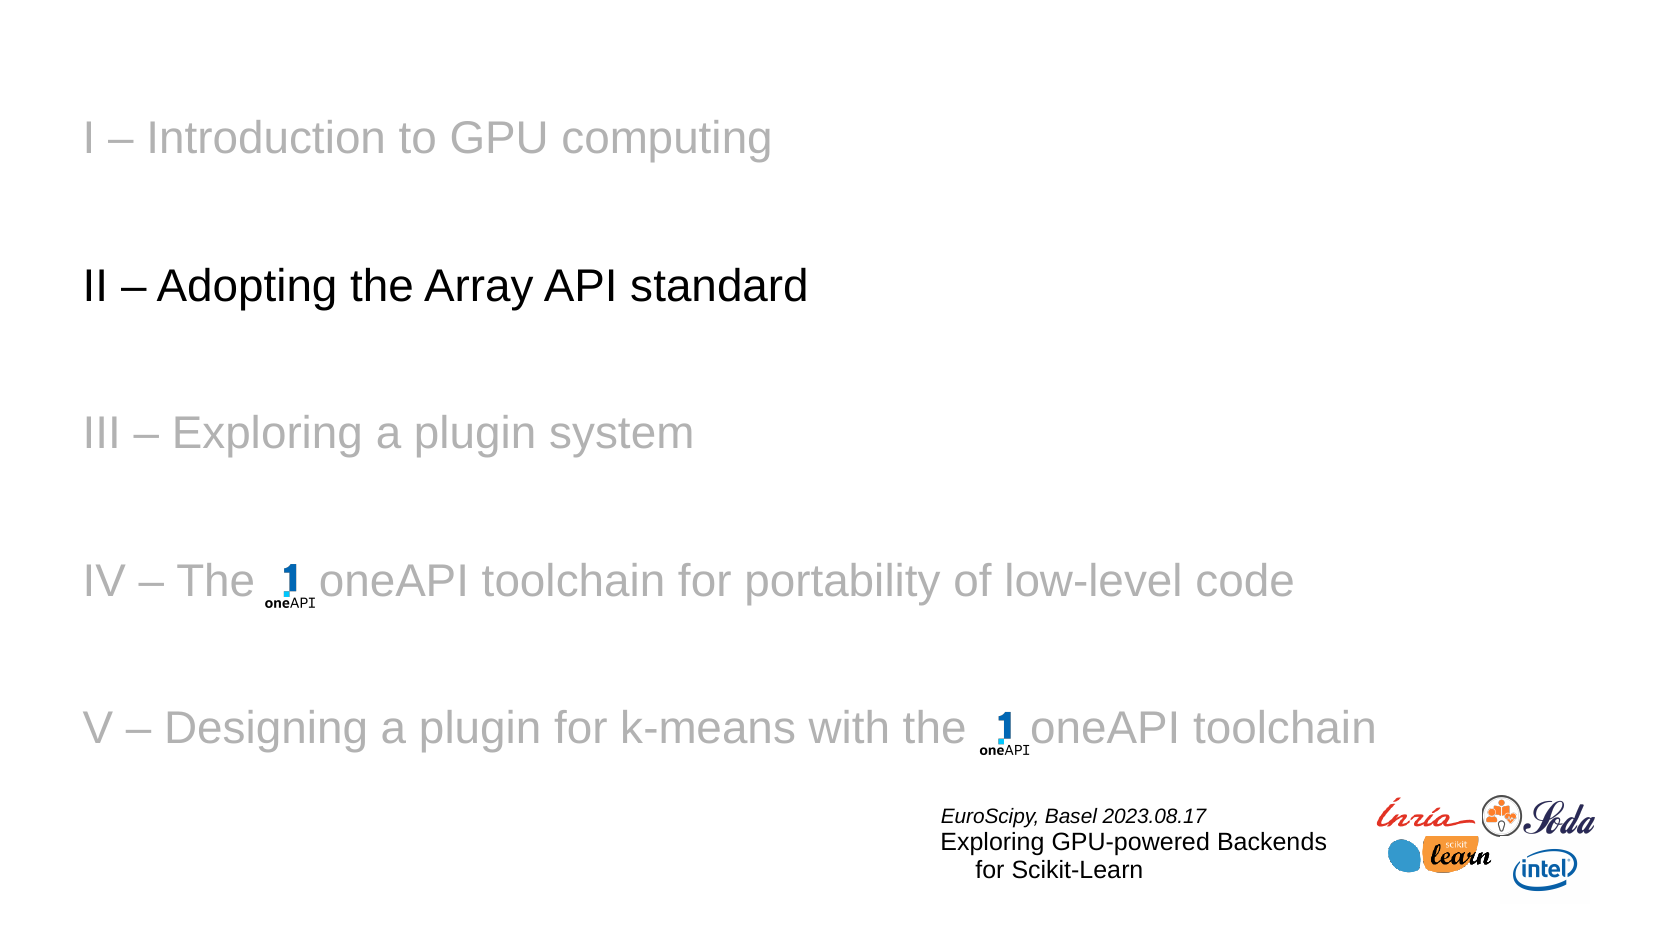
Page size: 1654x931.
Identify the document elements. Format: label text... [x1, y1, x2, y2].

picture [956, 706, 1053, 713]
list I – Introduction to GPU computing II – Adopting the Array API standard III – Exploring a plugin system IV – The oneAPI toolchain for portability of low-level code V – Designing a plugin for k-means with the oneAPI toolchain [82, 112, 1571, 758]
picture [241, 558, 339, 614]
text_box EuroScipy, Basel 2023.08.17 Exploring GPU-powered Backends for Scikit-Learn [862, 713, 1654, 931]
